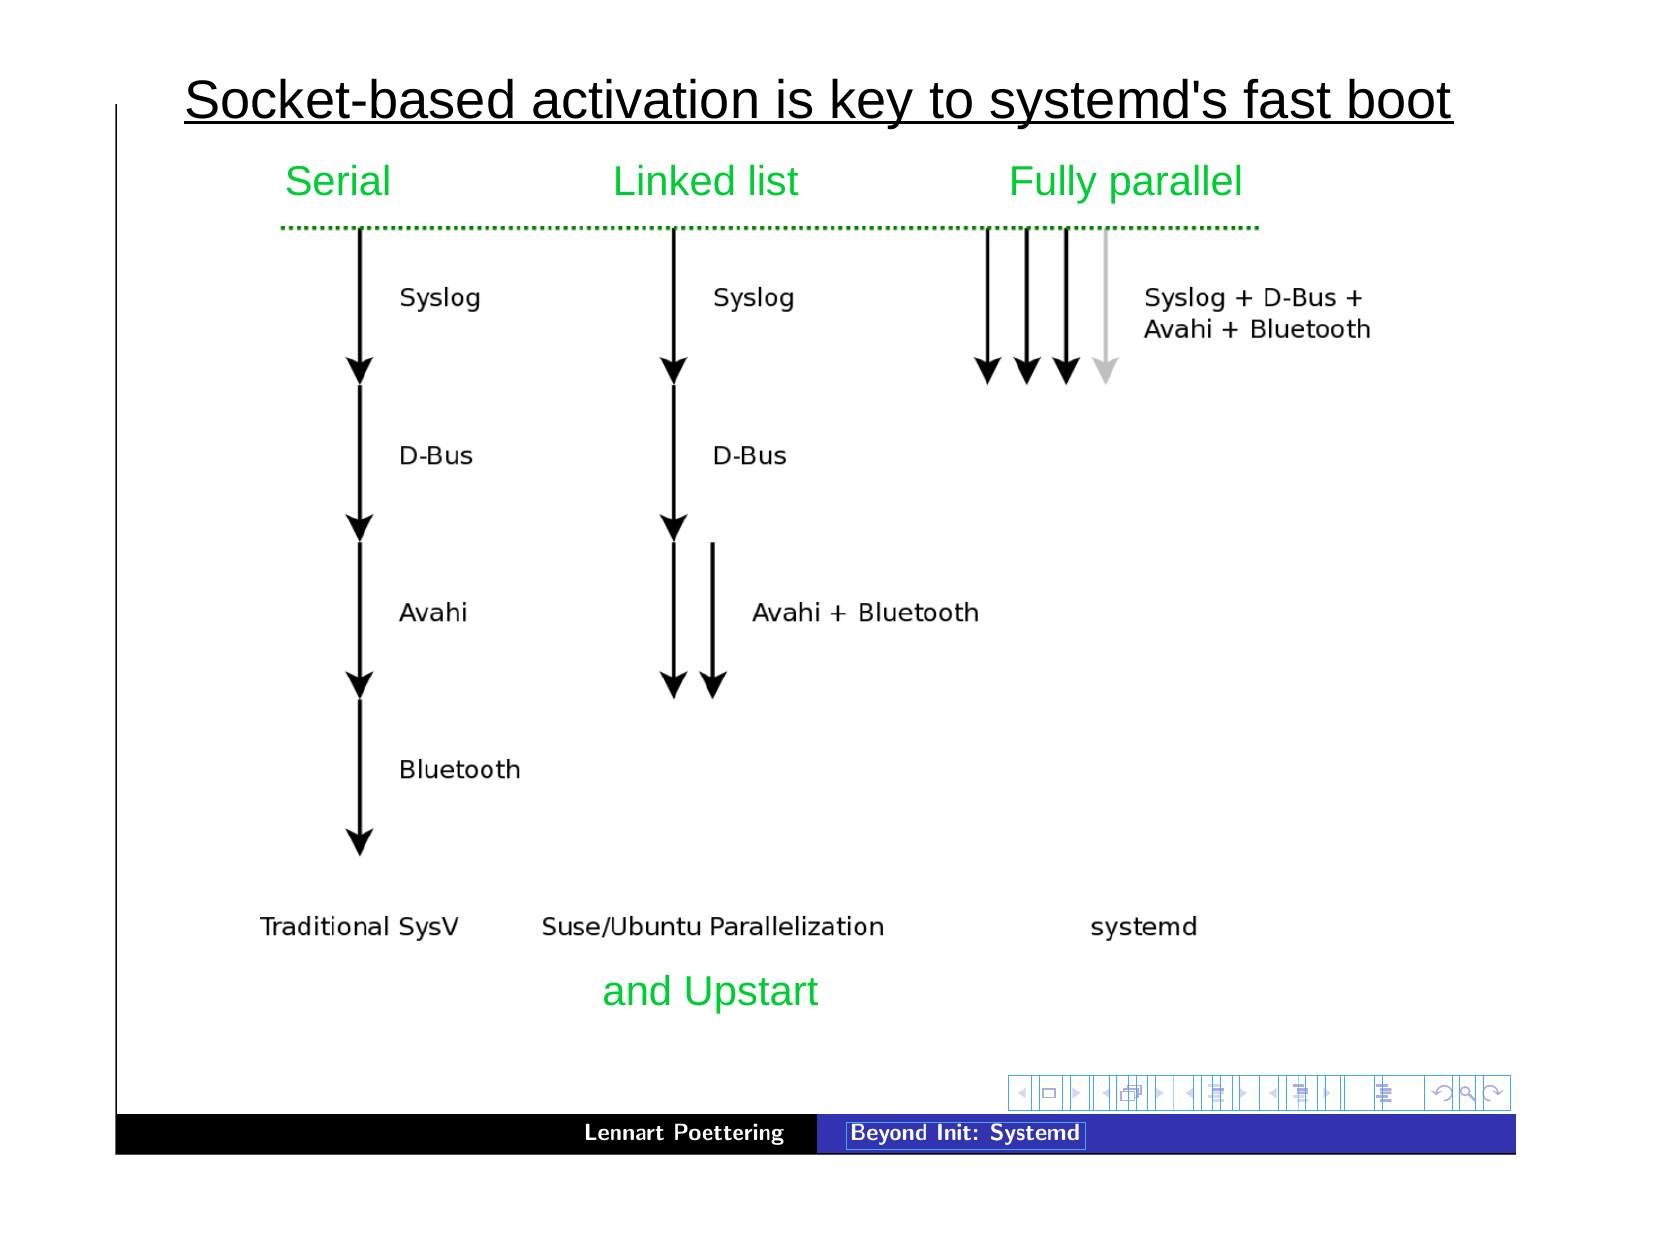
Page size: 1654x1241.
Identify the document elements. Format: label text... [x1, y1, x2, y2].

picture [115, 166, 1516, 1156]
title Socket-based activation is key to systemd's fast boot [75, 34, 1563, 166]
text_box Fully parallel [994, 166, 1291, 212]
text_box Linked list [598, 166, 840, 212]
text_box Serial [270, 166, 421, 212]
text_box and Upstart [587, 960, 834, 1031]
